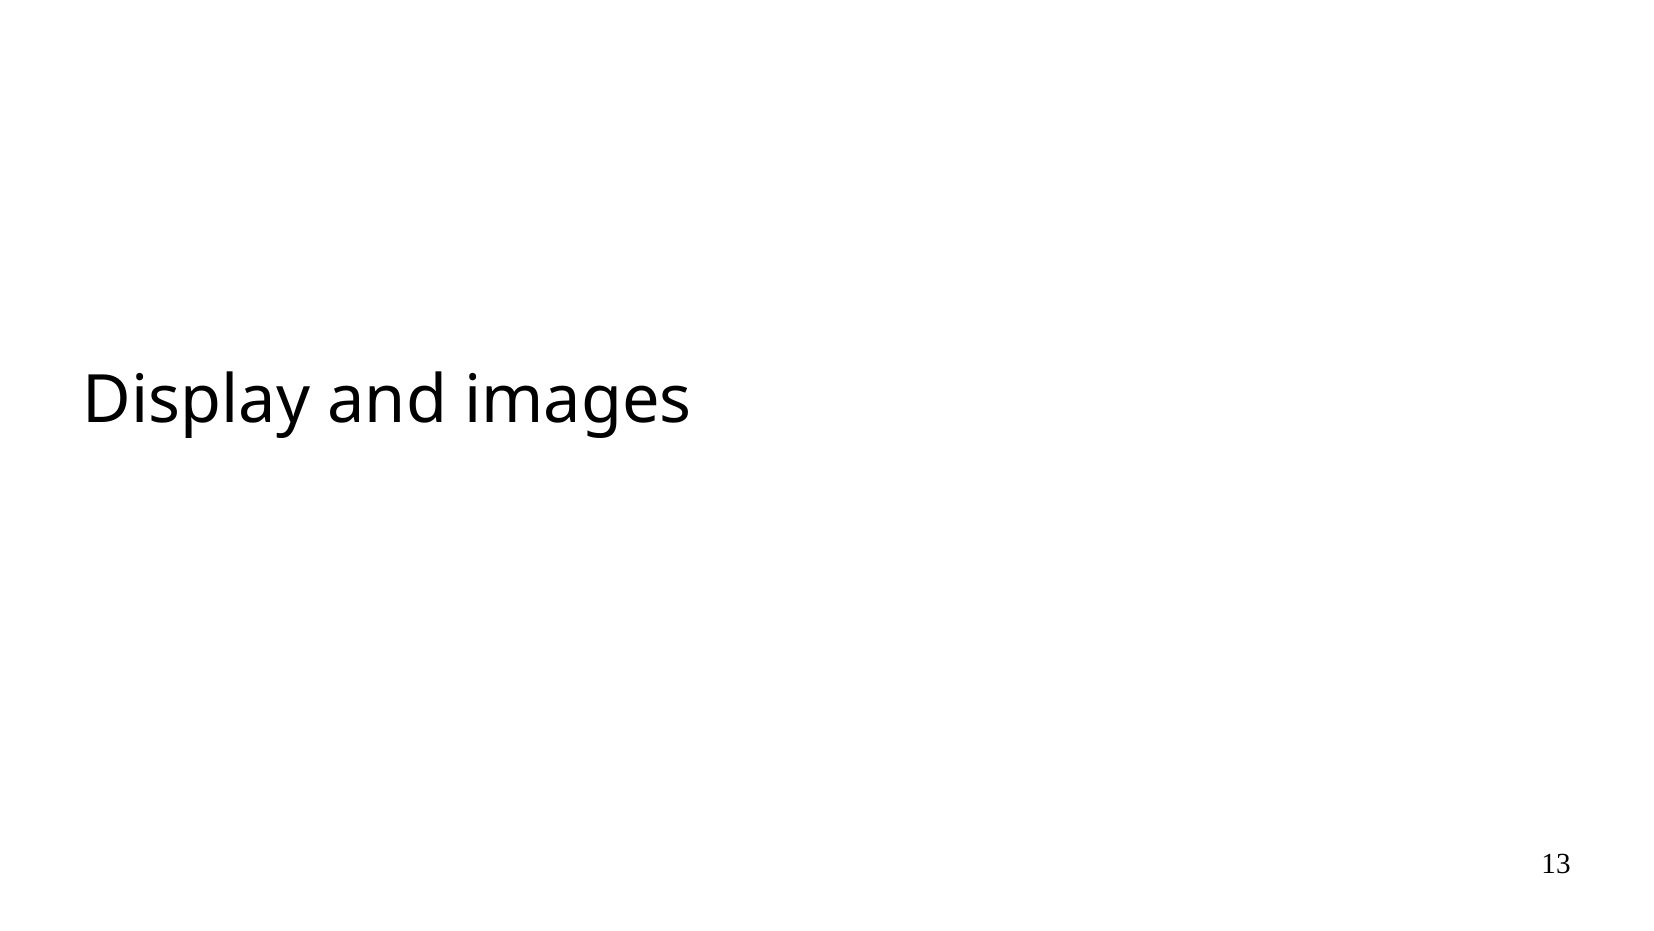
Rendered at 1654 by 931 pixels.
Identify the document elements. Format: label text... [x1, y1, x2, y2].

subtitle Display and images [82, 37, 1571, 757]
